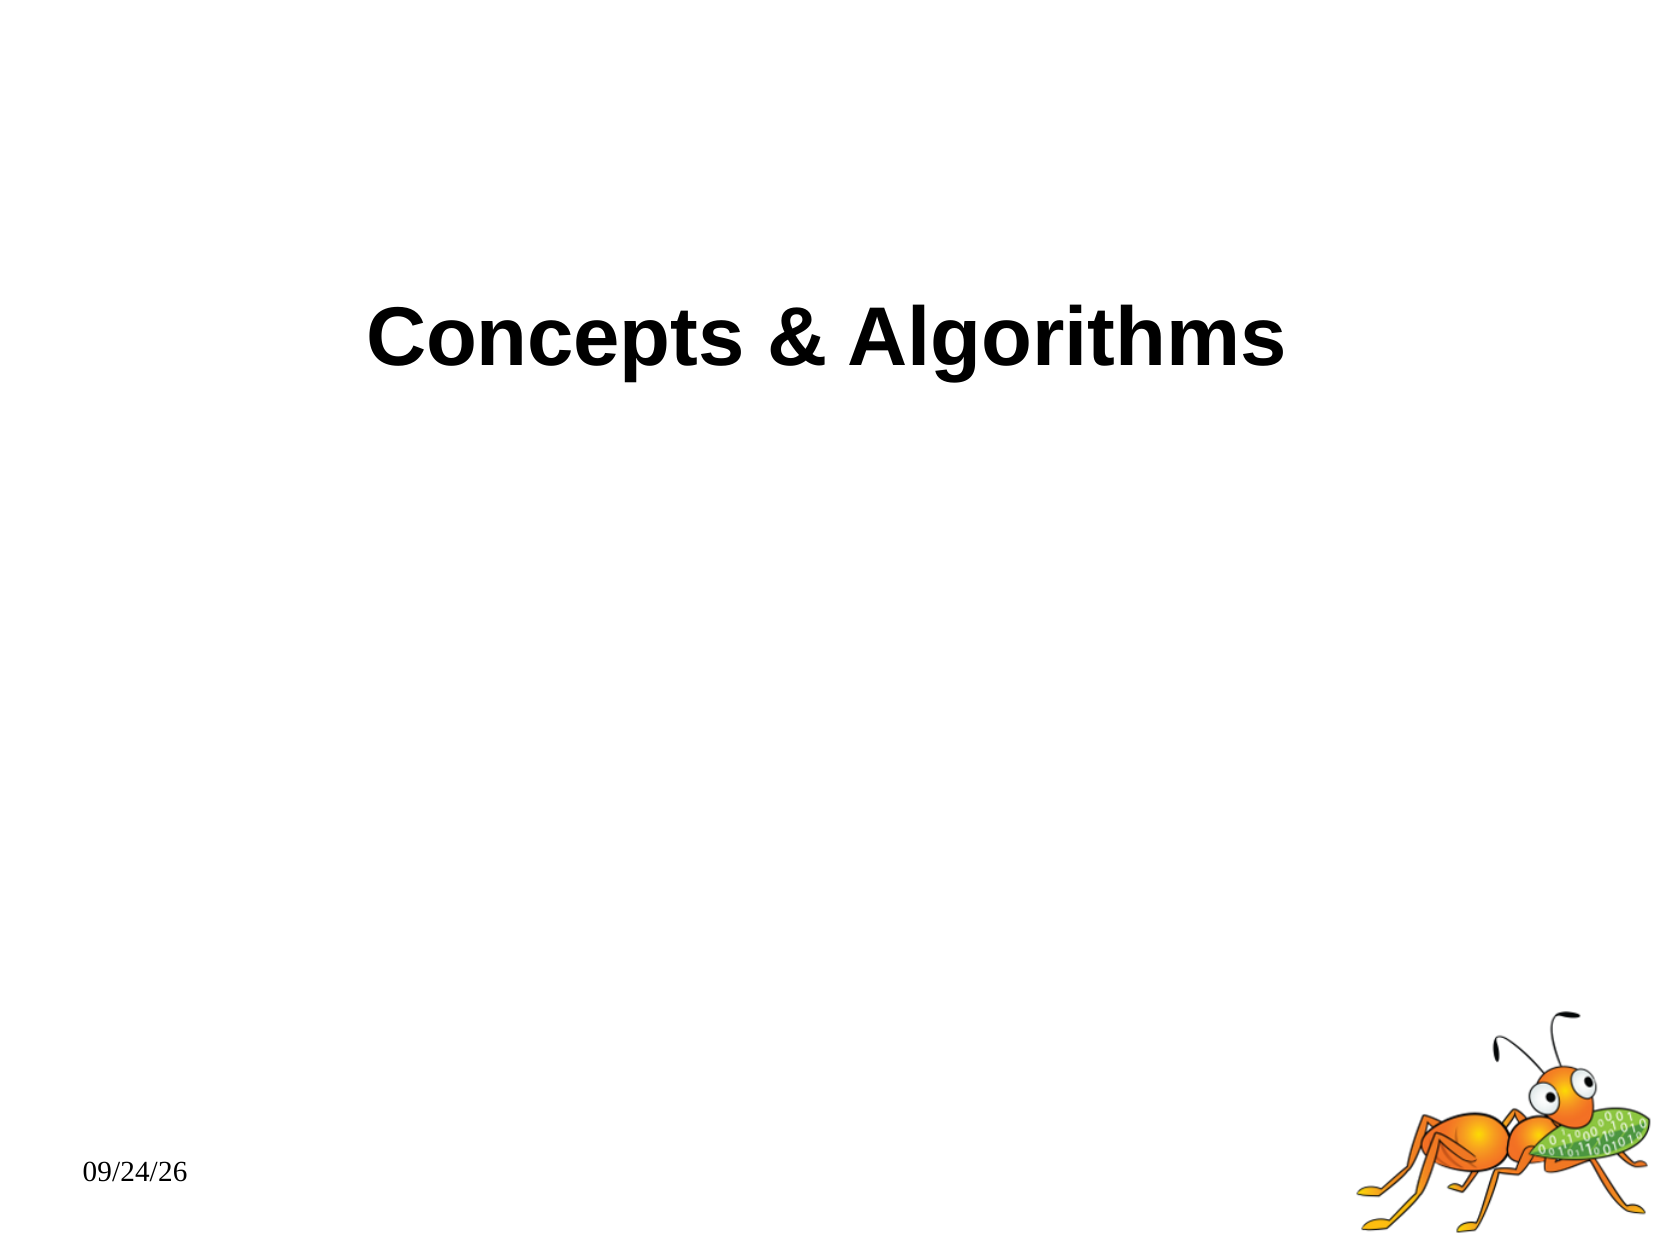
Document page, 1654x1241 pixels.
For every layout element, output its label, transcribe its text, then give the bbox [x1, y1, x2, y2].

picture [1353, 1009, 1654, 1235]
list Concepts & Algorithms [82, 290, 1571, 1010]
